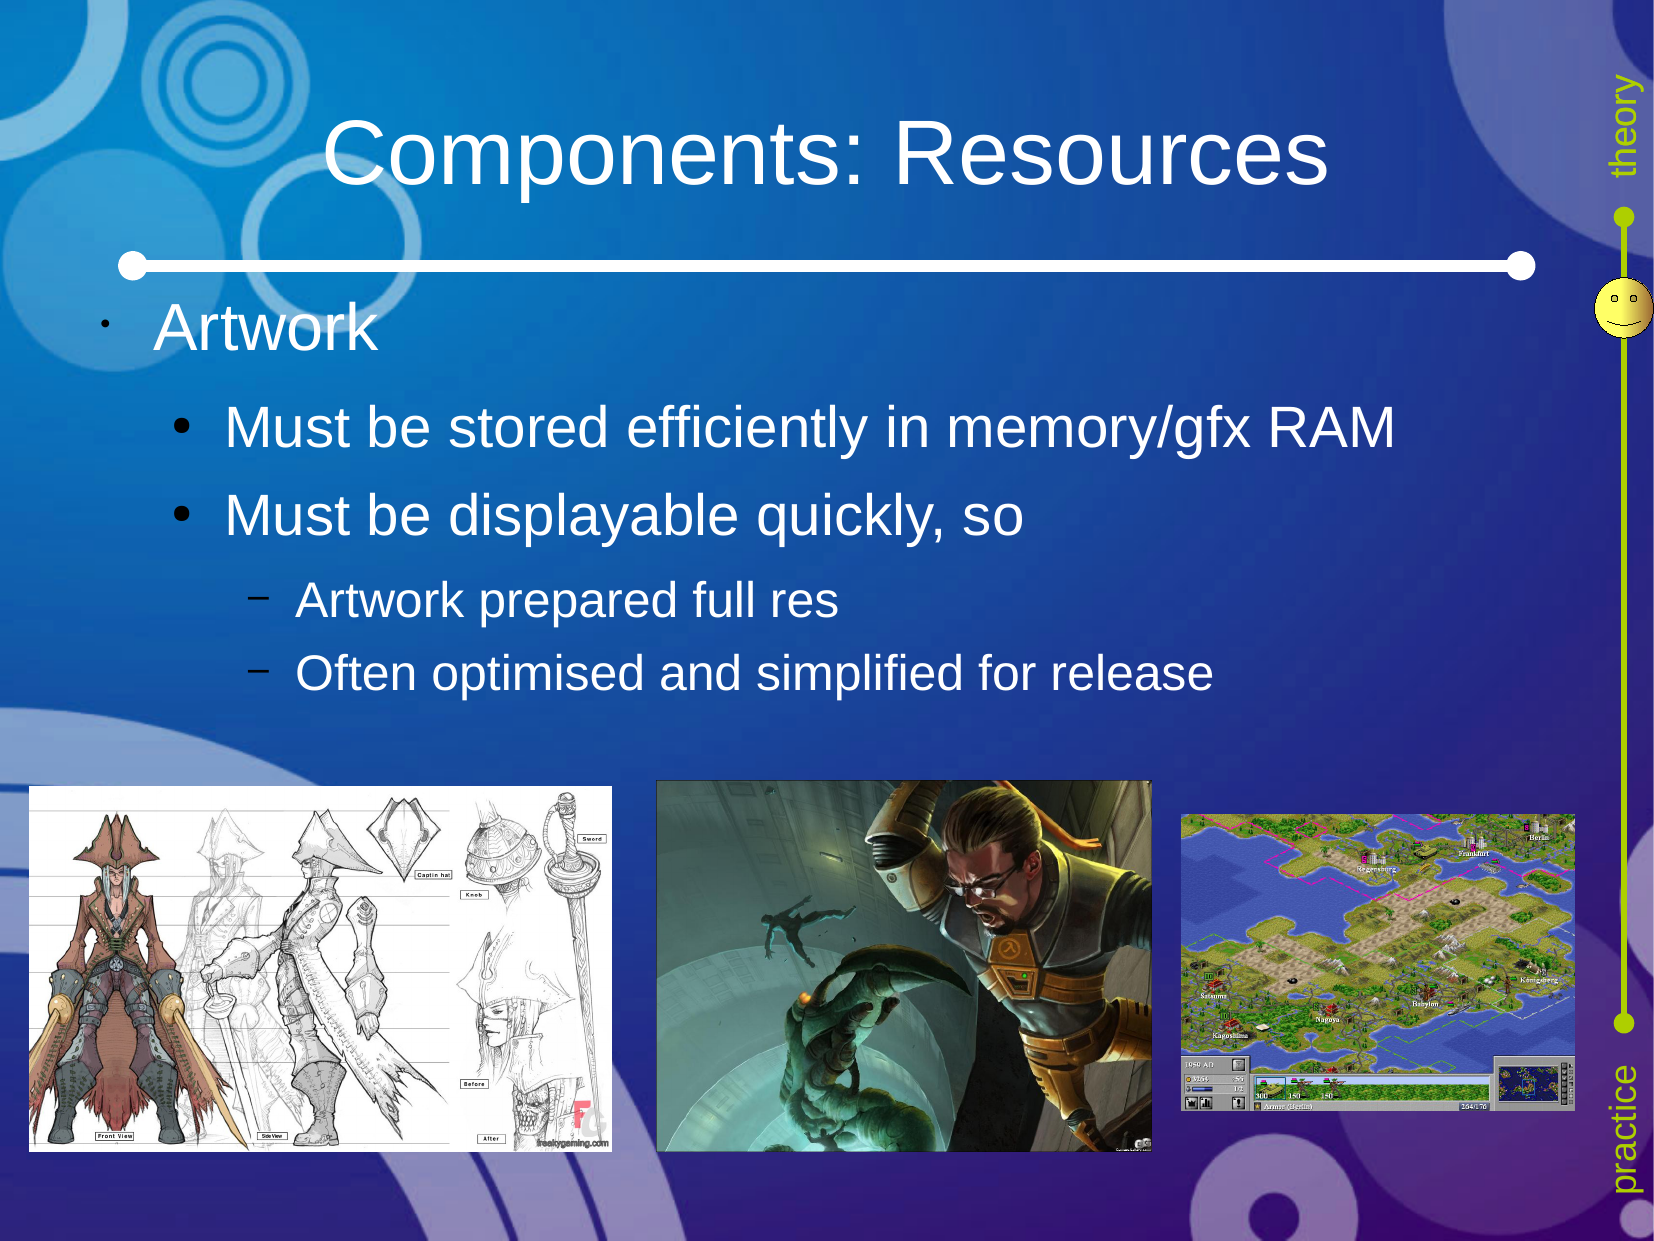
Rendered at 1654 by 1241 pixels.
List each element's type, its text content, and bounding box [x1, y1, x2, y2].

title Components: Resources [82, 56, 1571, 250]
picture [0, 0, 1654, 1241]
text_box [1594, 277, 1654, 339]
list Artwork Must be stored efficiently in memory/gfx RAM Must be displayable quickly, so Artwork prepared full res Often optimised and simplified for release [82, 290, 1571, 1094]
